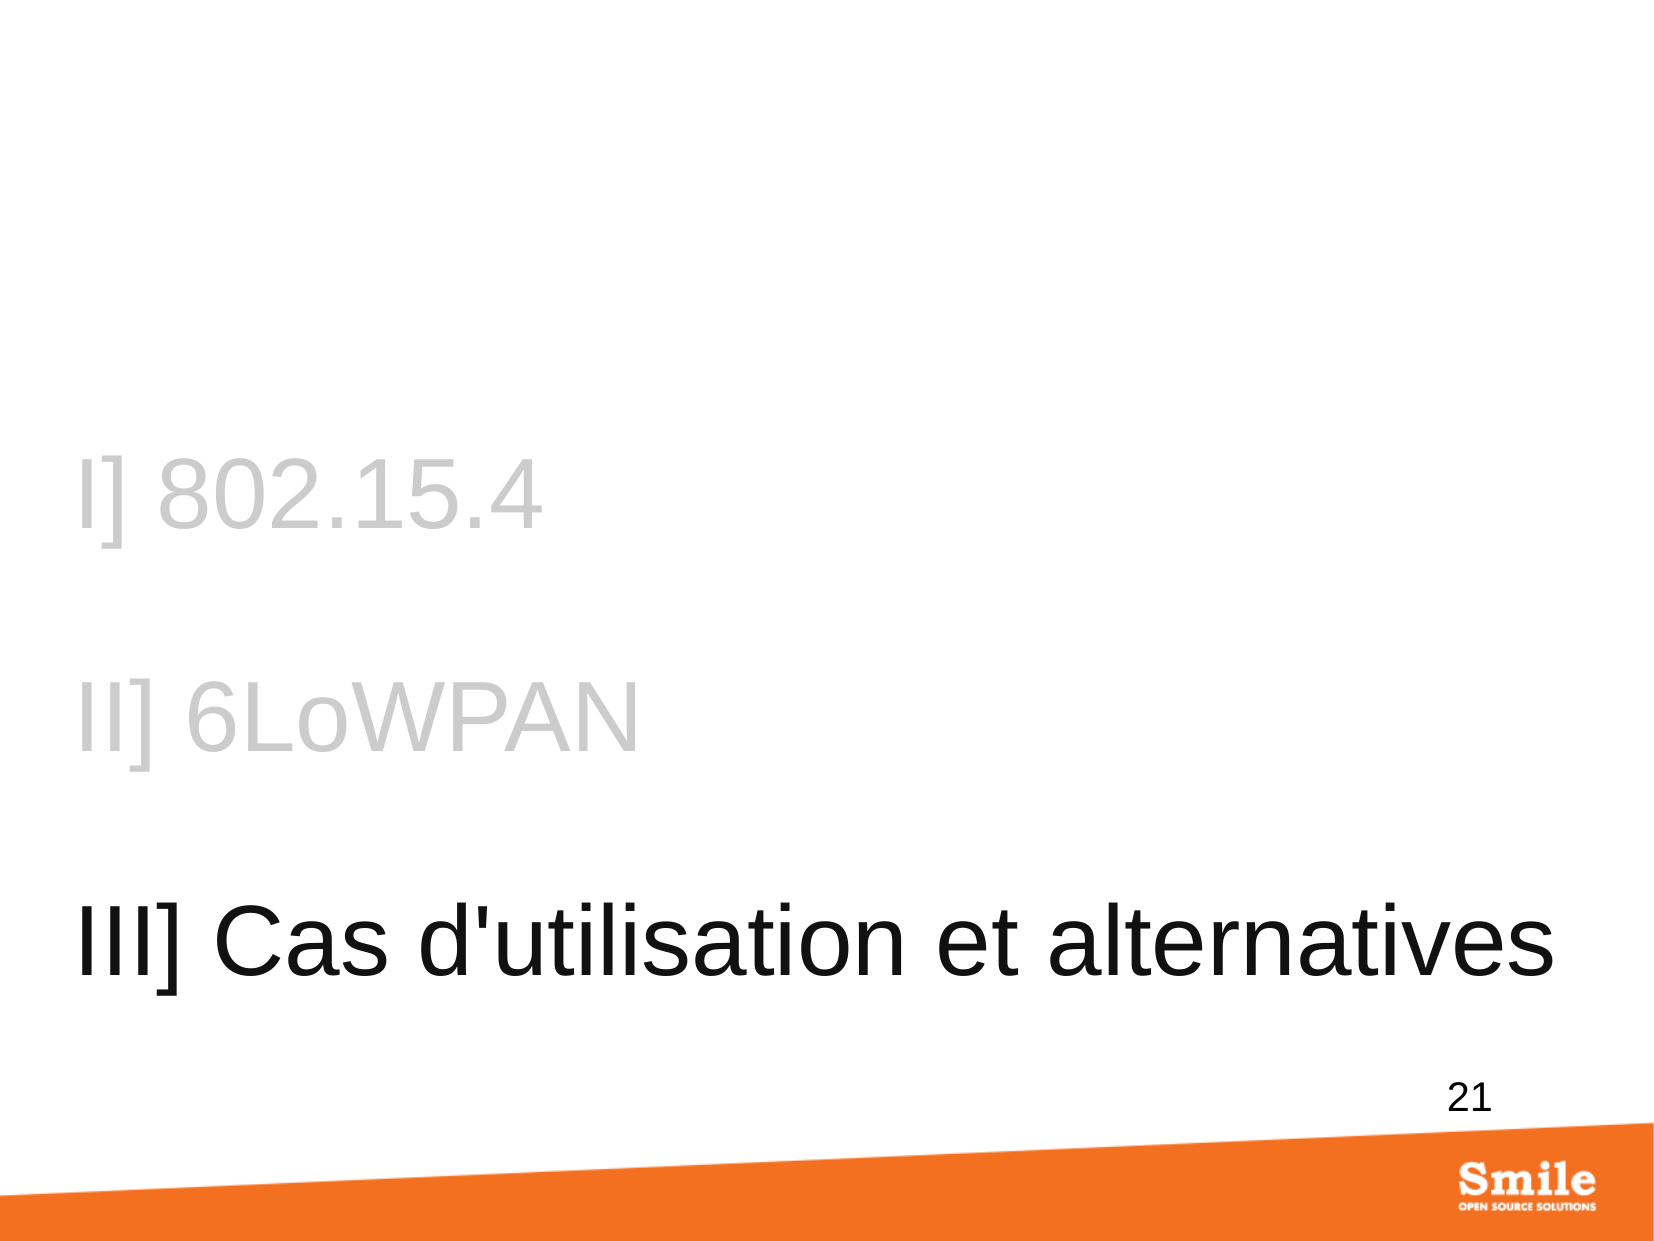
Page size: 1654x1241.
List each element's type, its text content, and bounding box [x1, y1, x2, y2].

text_box I] 802.15.4 II] 6LoWPAN III] Cas d'utilisation et alternatives [59, 318, 1619, 1048]
picture [0, 0, 1654, 1241]
